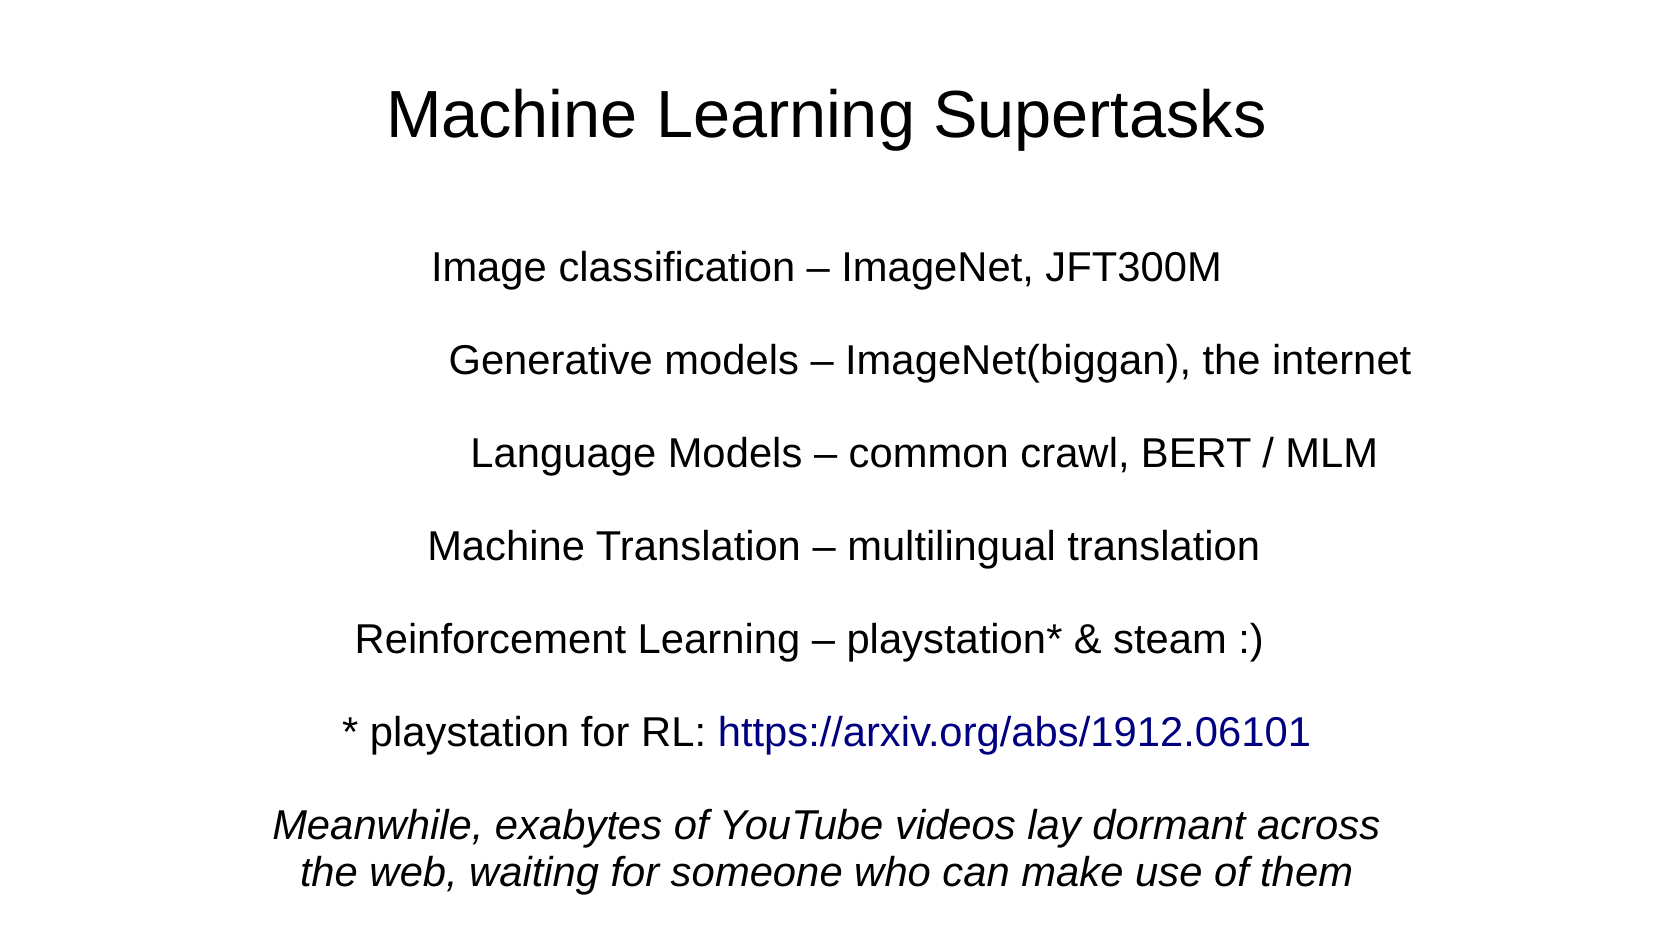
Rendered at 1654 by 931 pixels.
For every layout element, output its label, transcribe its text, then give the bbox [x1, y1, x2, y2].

subtitle Image classification – ImageNet, JFT300M Generative models – ImageNet(biggan), the internet Language Models – common crawl, BERT / MLM Machine Translation – multilingual translation Reinforcement Learning – playstation* & steam :) * playstation for RL: https://arxiv.org/abs/1912.06101 Meanwhile, exabytes of YouTube videos lay dormant across the web, waiting for someone who can make use of them [82, 104, 1571, 931]
title Machine Learning Supertasks [82, 37, 1571, 104]
